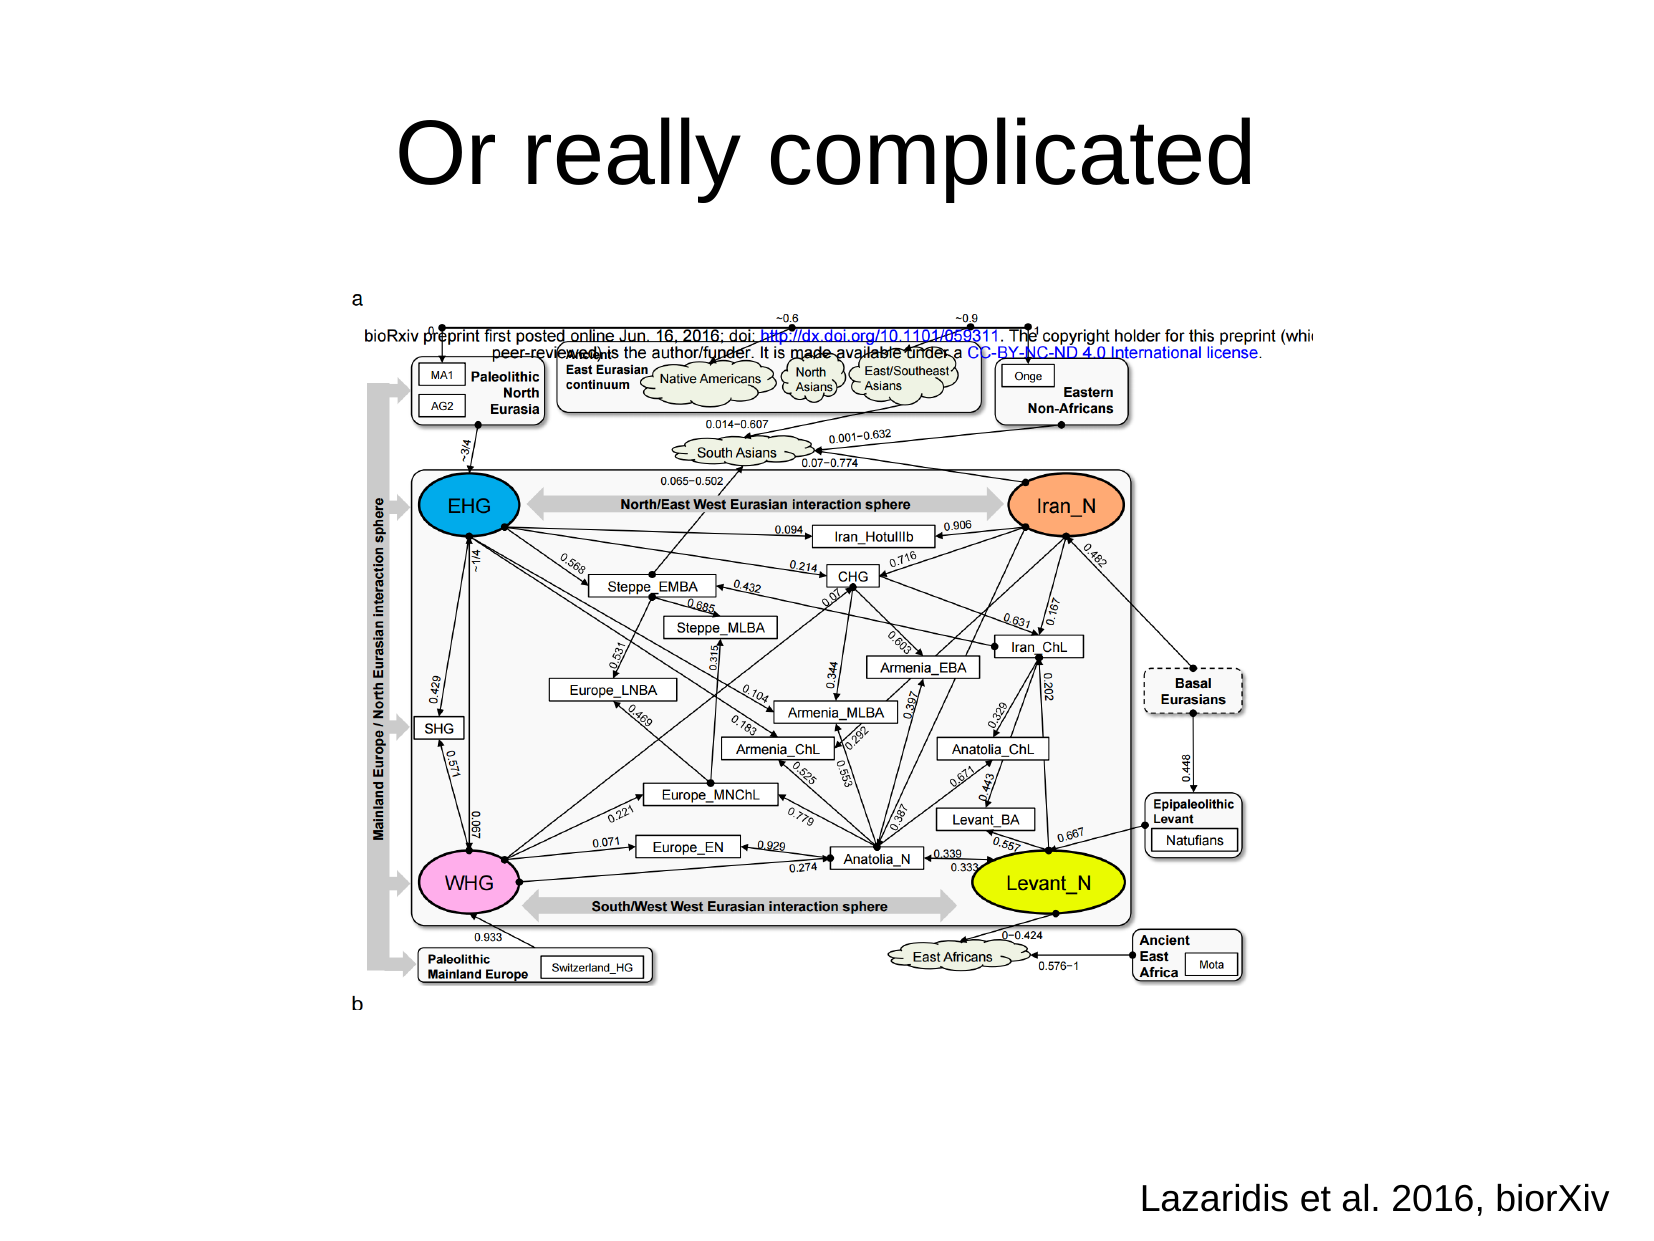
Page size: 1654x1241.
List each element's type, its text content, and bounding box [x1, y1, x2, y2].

title Or really complicated [82, 49, 1571, 257]
picture [341, 290, 1313, 1010]
text_box Lazaridis et al. 2016, biorXiv [1125, 1170, 1644, 1241]
